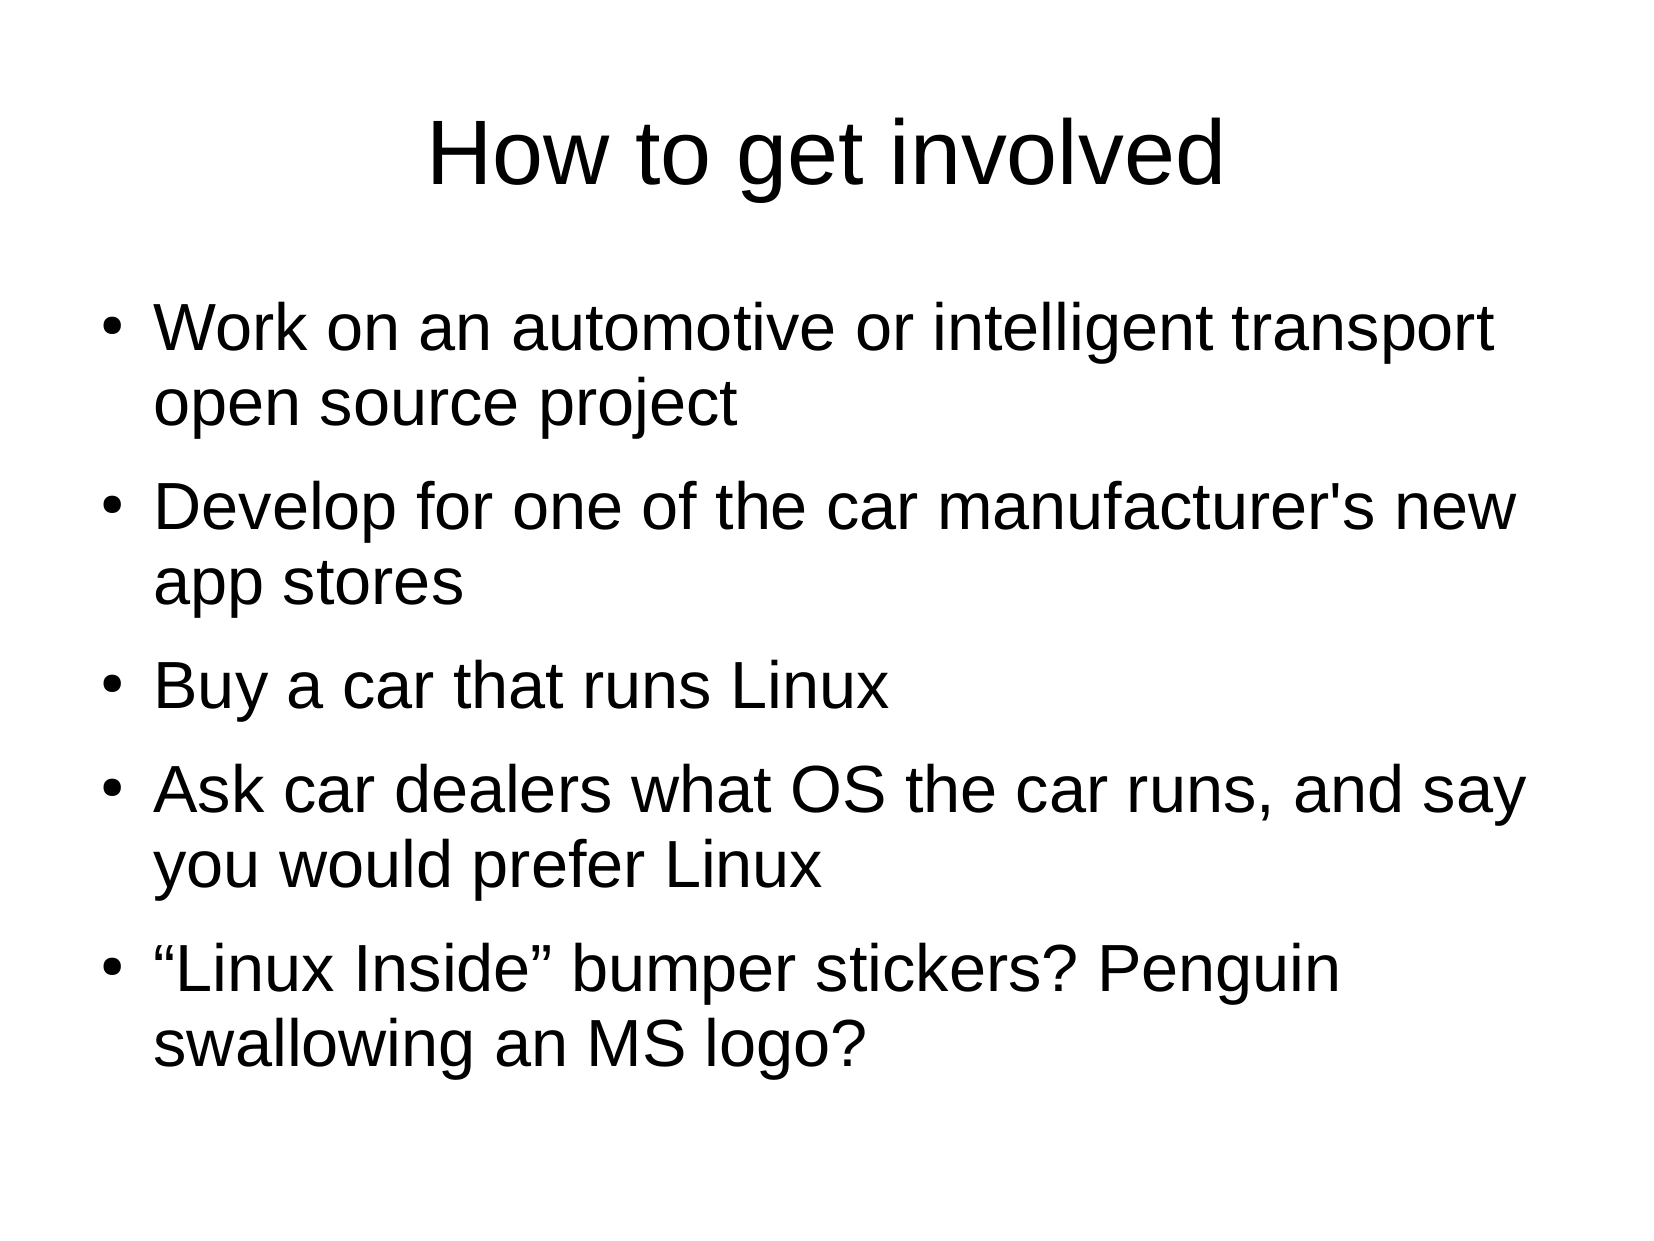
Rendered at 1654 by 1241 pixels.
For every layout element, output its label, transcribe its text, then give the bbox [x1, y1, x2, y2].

title How to get involved [82, 49, 1571, 257]
list Work on an automotive or intelligent transport open source project Develop for one of the car manufacturer's new app stores Buy a car that runs Linux Ask car dealers what OS the car runs, and say you would prefer Linux “Linux Inside” bumper stickers? Penguin swallowing an MS logo? [82, 290, 1571, 1109]
